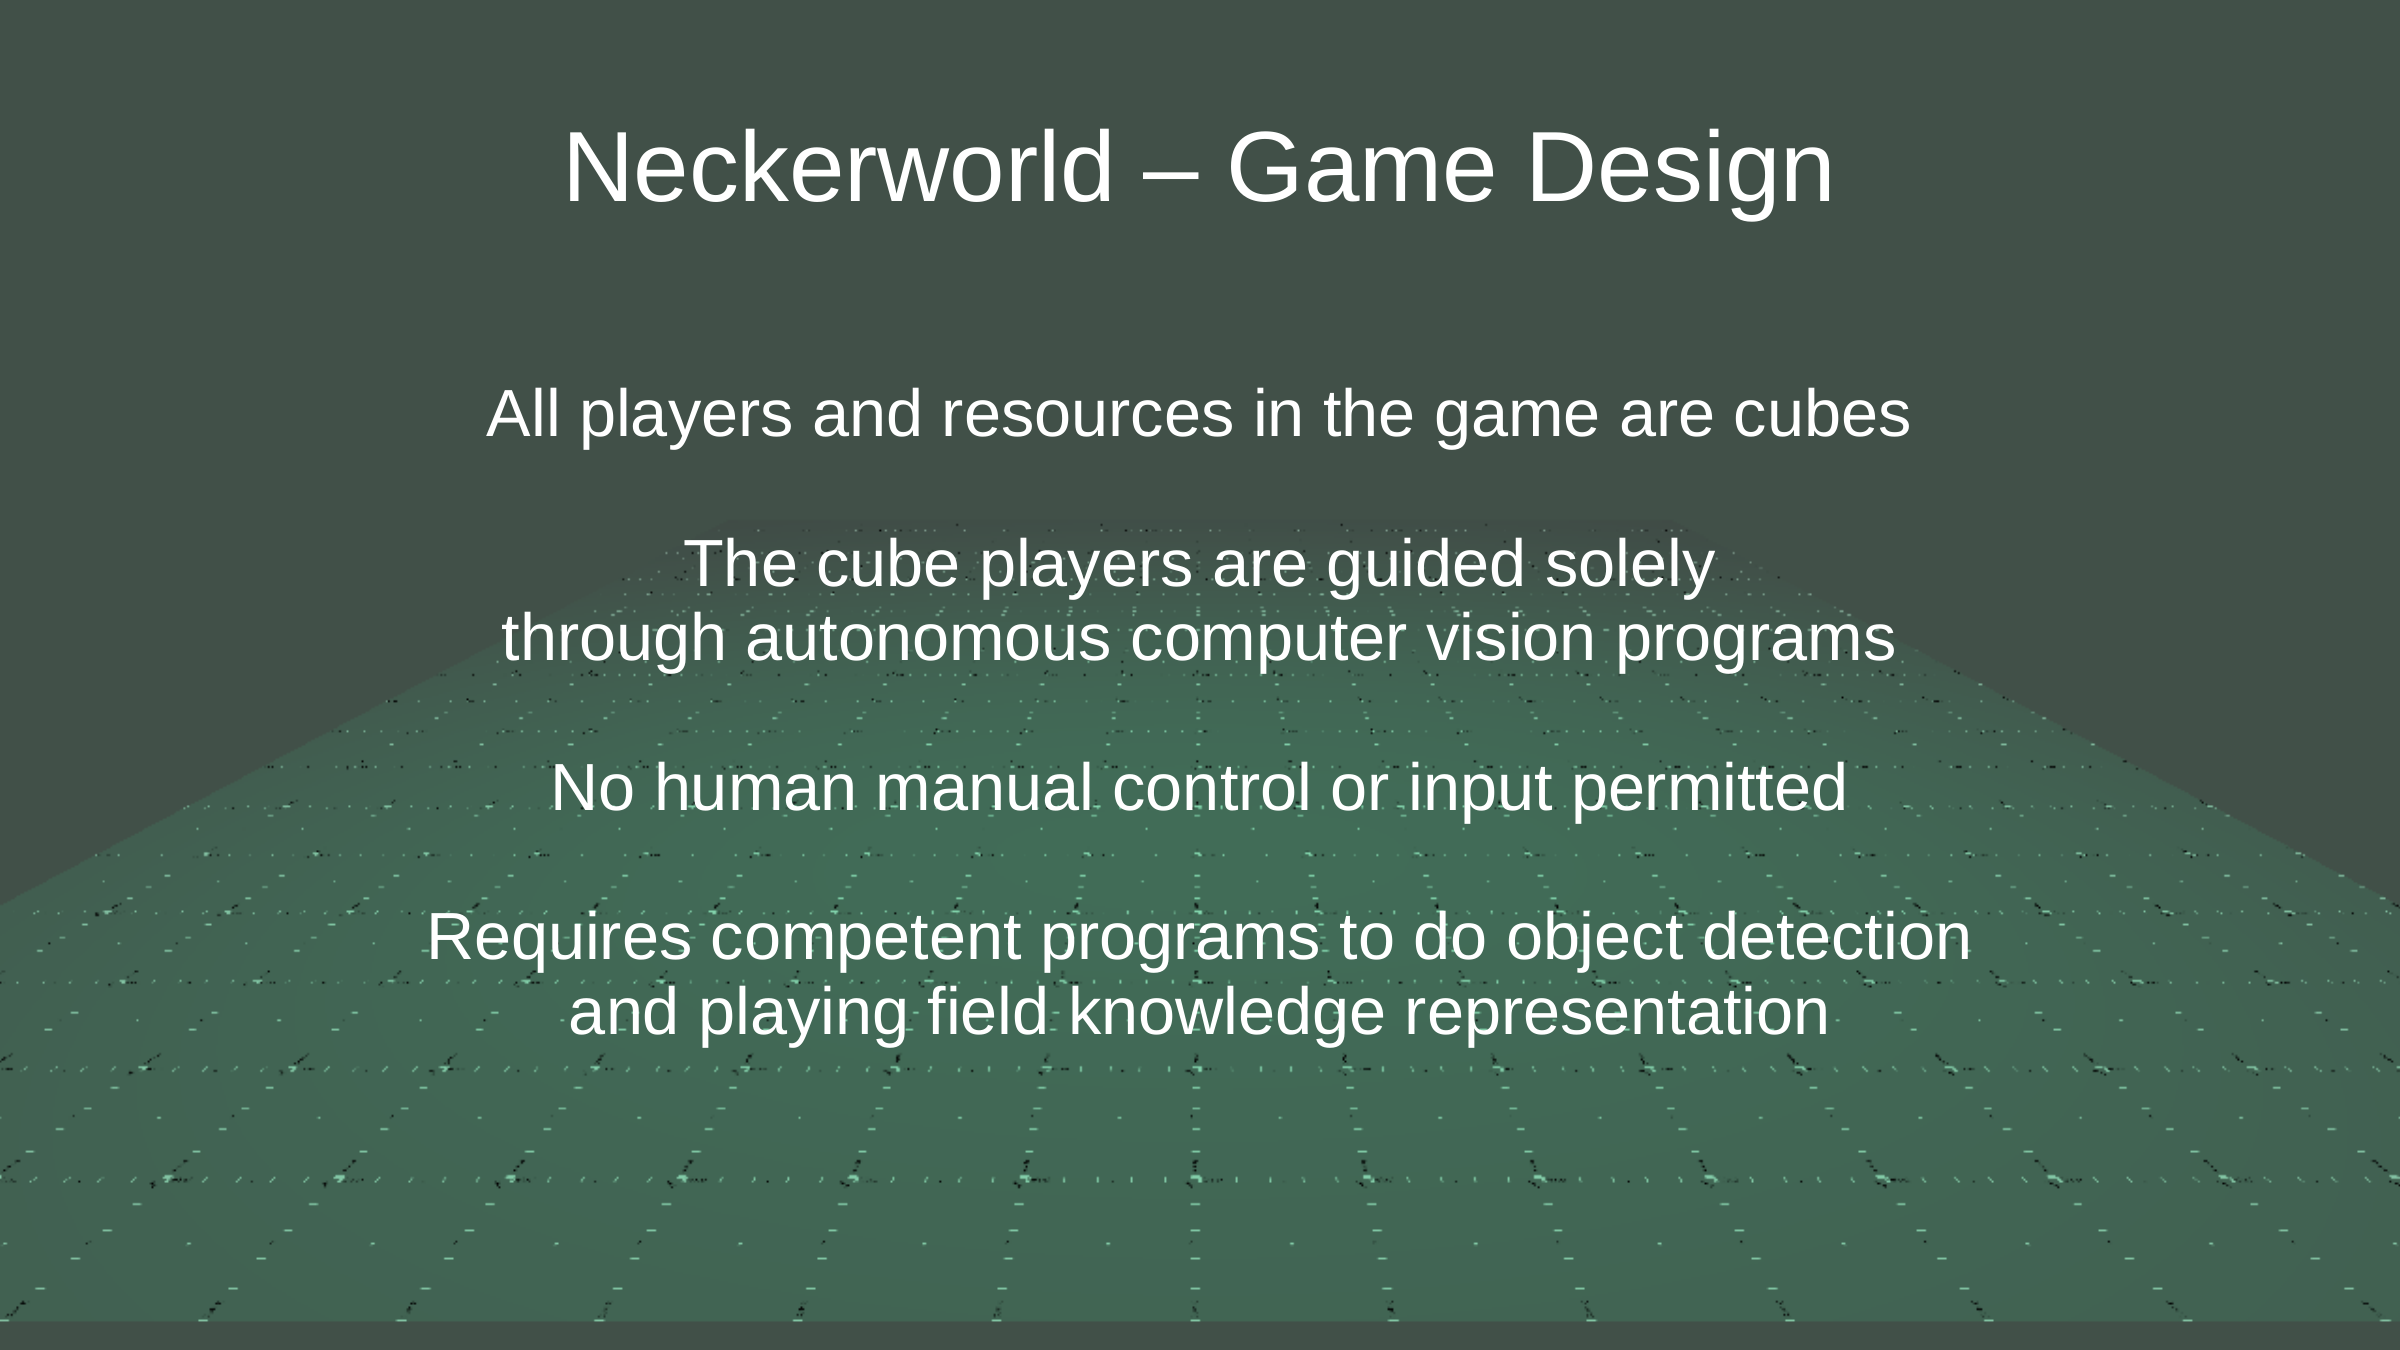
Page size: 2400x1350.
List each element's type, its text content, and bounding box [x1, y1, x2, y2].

picture [0, 0, 2400, 1350]
title Neckerworld – Game Design [120, 53, 2280, 227]
subtitle All players and resources in the game are cubes The cube players are guided solely through autonomous computer vision programs No human manual control or input permitted Requires competent programs to do object detection and playing field knowledge representation [120, 227, 2280, 1123]
